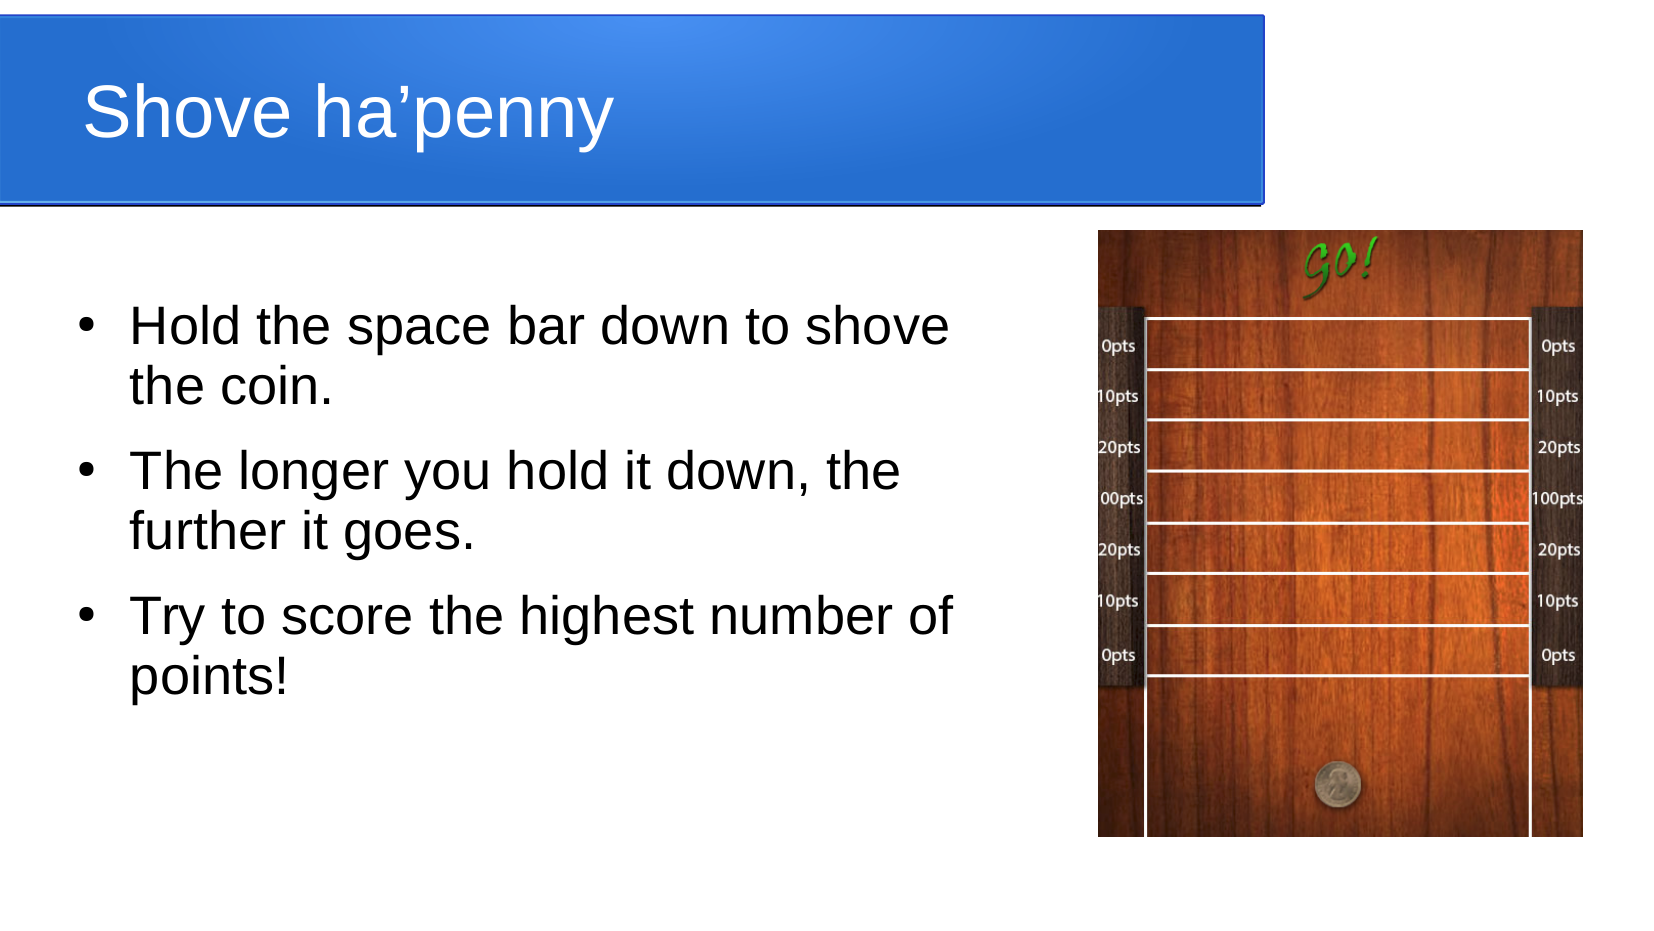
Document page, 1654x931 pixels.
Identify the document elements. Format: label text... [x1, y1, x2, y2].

picture [1098, 230, 1583, 837]
title Shove ha’penny [82, 35, 1235, 189]
list Hold the space bar down to shove the coin. The longer you hold it down, the further it goes. Try to score the highest number of points! [59, 295, 1016, 835]
